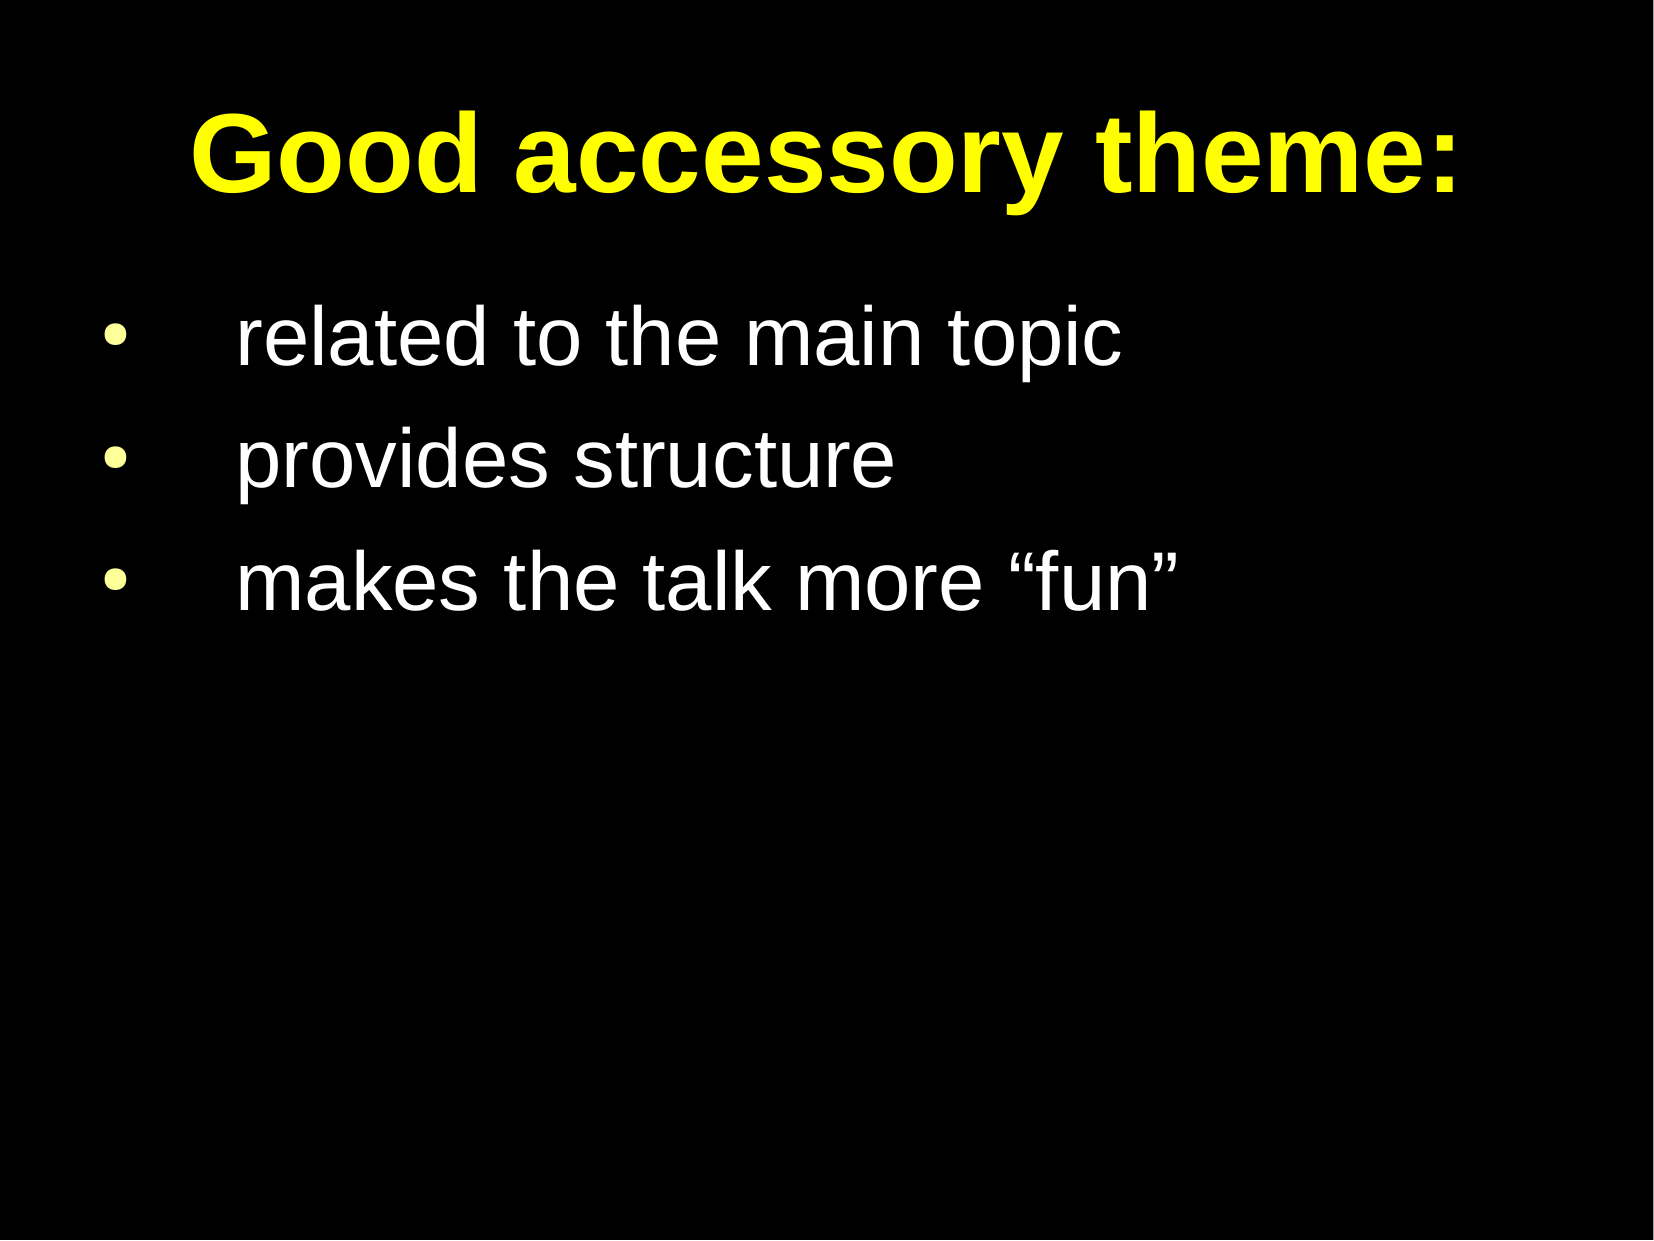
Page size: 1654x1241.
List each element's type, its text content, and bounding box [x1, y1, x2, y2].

title Good accessory theme: [82, 49, 1571, 257]
list related to the main topic provides structure makes the talk more “fun” [82, 290, 1571, 1109]
